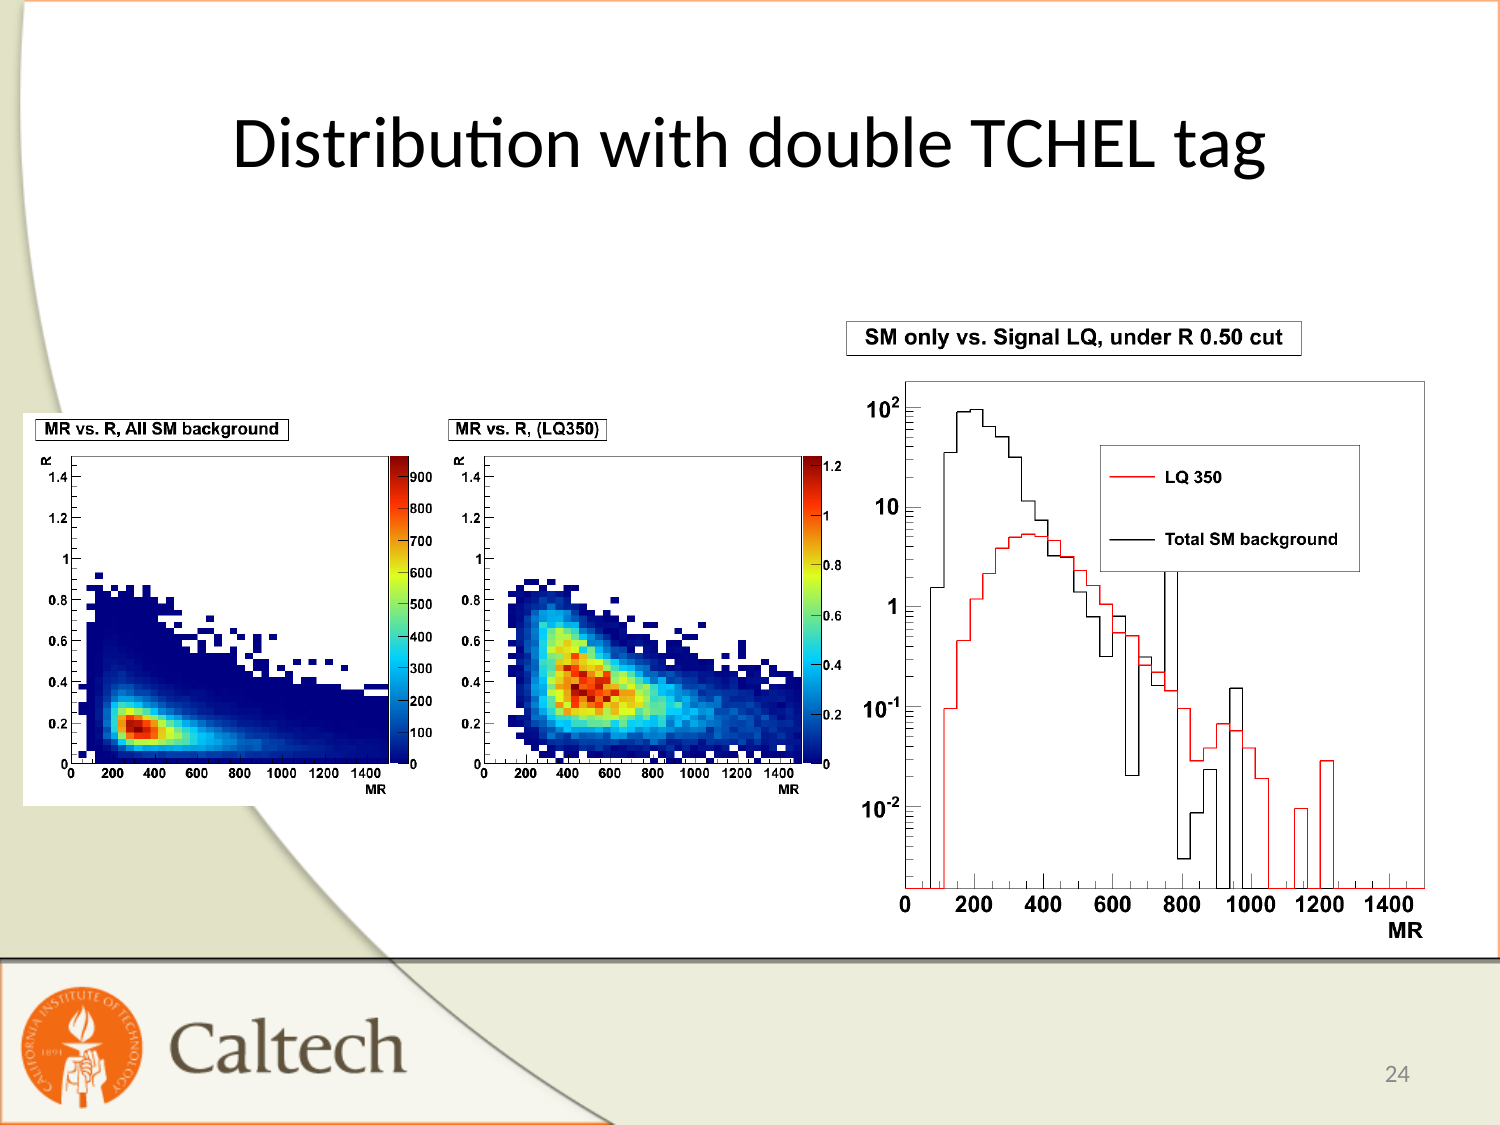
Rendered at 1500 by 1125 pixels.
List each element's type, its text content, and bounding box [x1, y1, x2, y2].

picture [0, 0, 1500, 1125]
title Distribution with double TCHEL tag [75, 20, 1426, 257]
